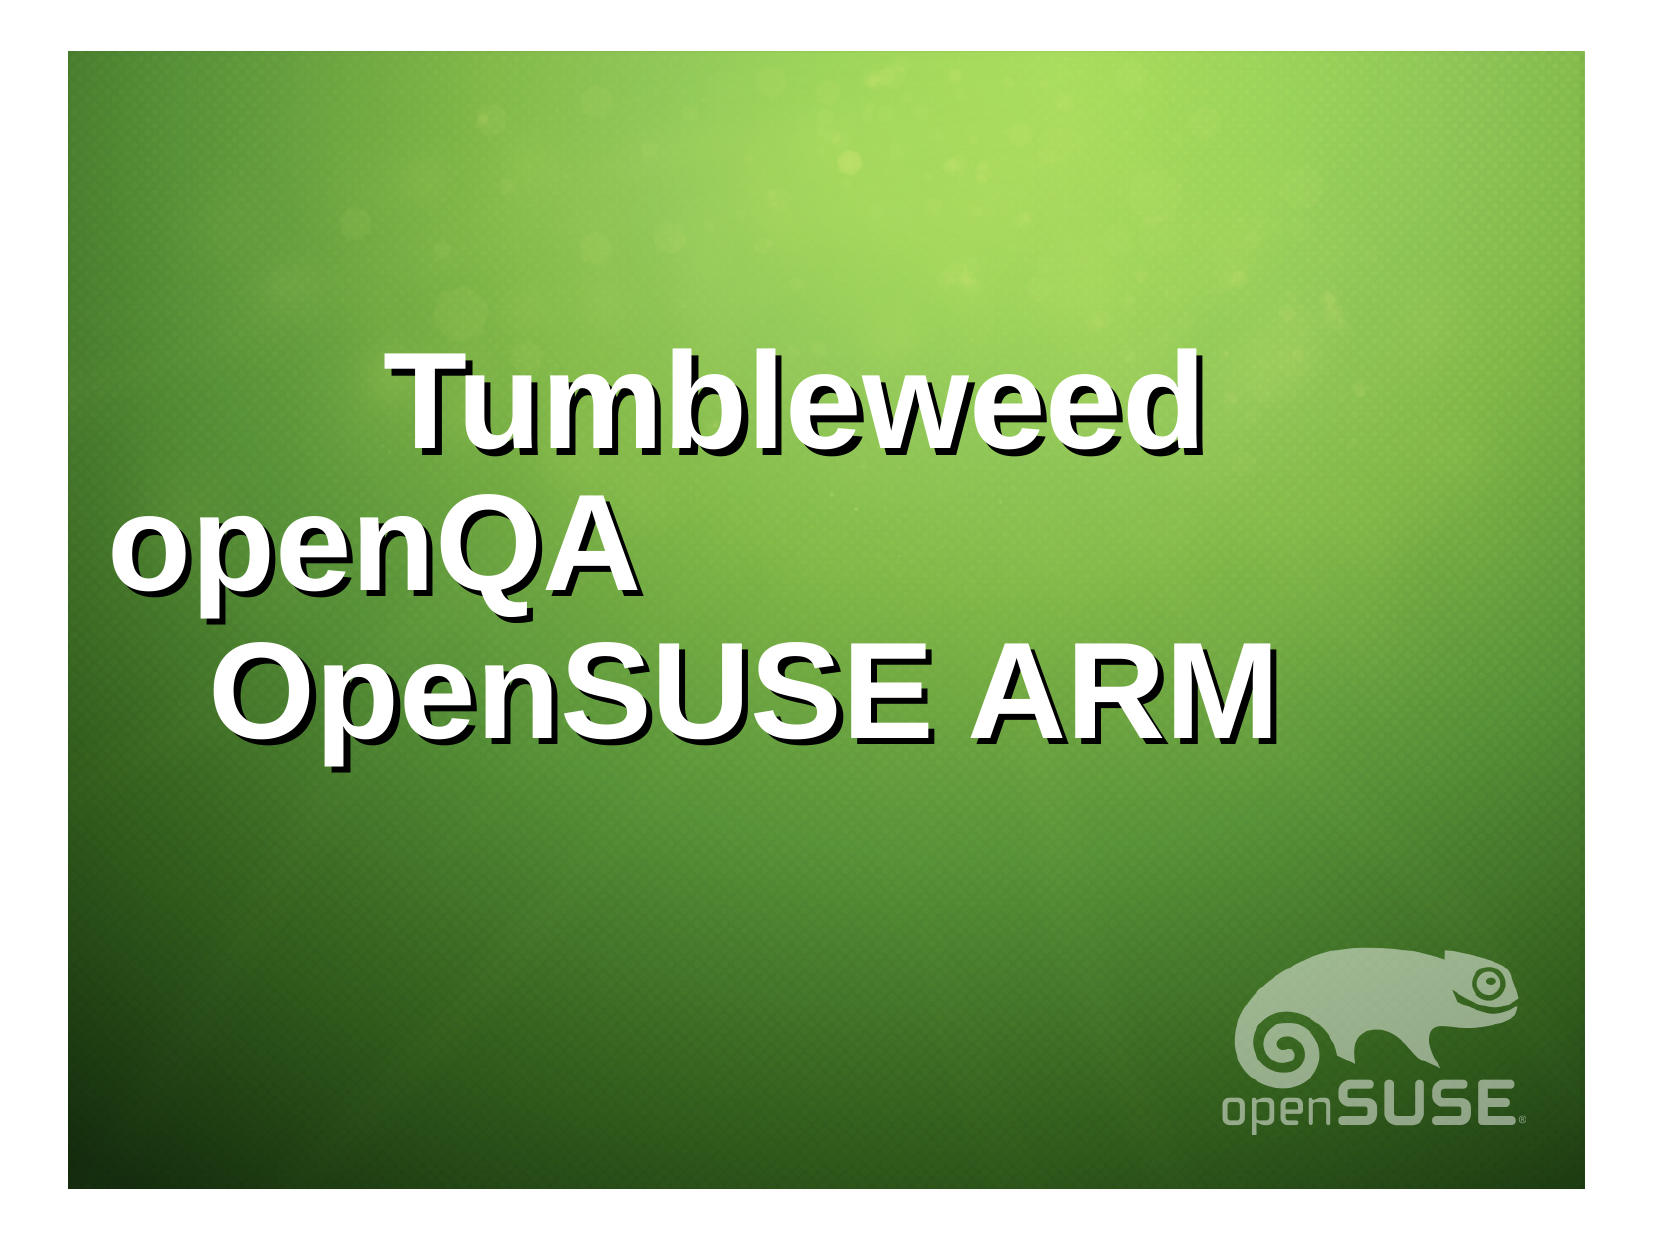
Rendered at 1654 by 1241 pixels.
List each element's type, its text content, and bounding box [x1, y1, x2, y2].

title OpenSUSE ARM [209, 583, 1421, 799]
title Tumbleweed [383, 294, 1276, 509]
title openQA [107, 435, 1364, 651]
picture [68, 51, 1585, 1189]
